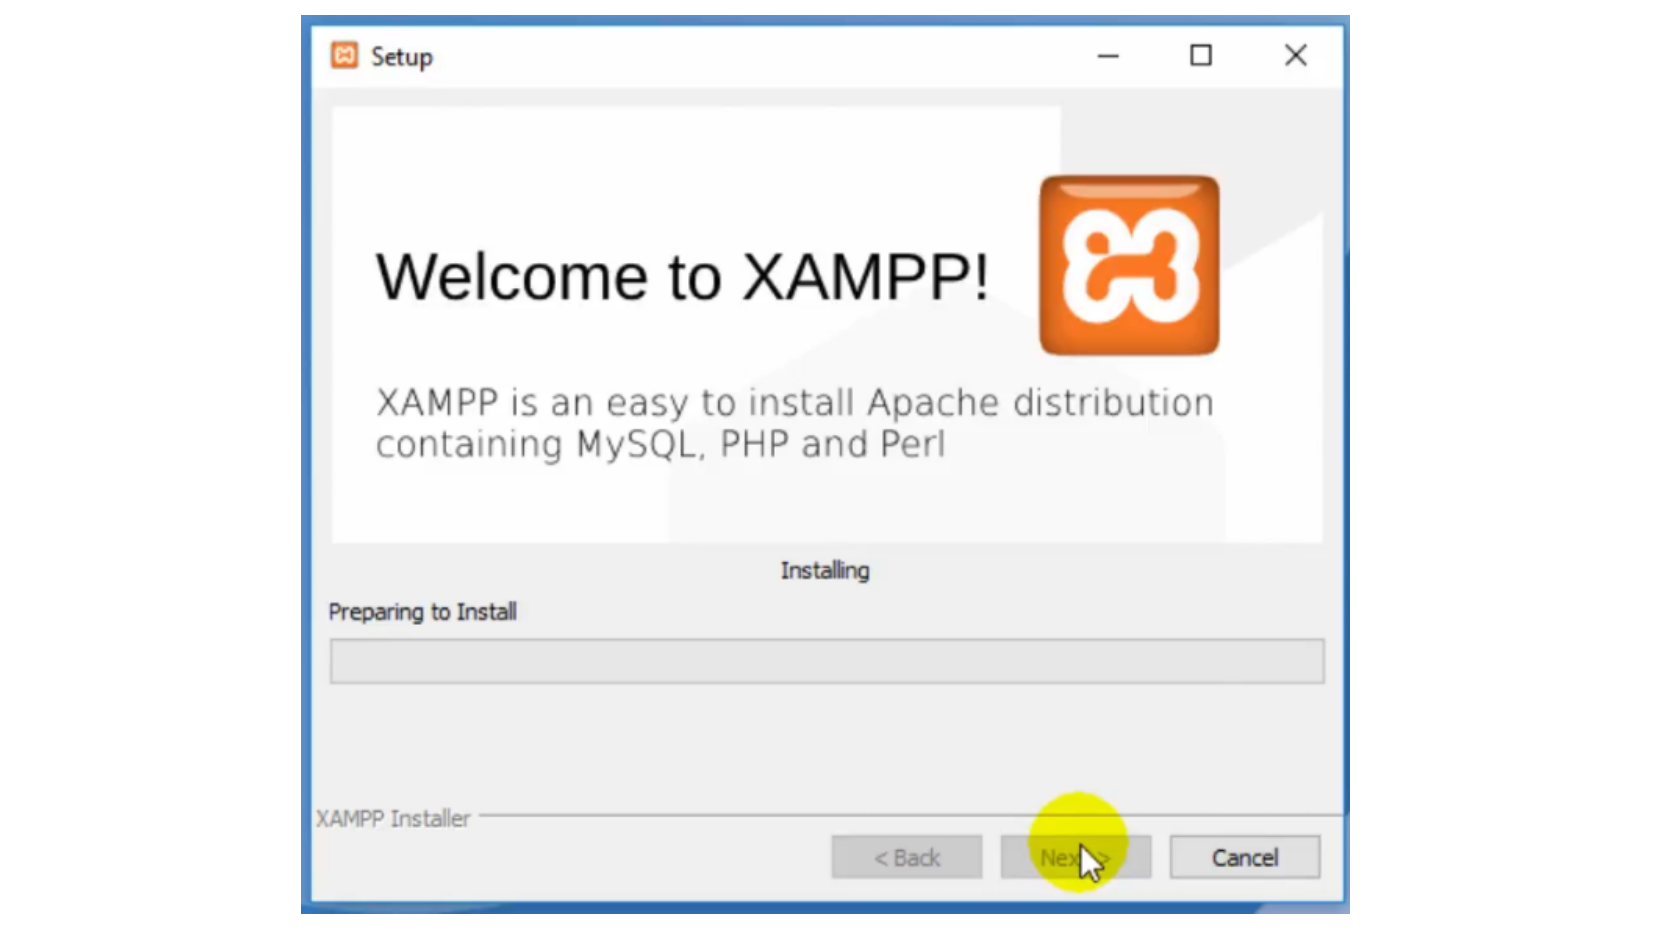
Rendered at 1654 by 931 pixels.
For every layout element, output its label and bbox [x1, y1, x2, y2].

picture [301, 15, 1350, 914]
